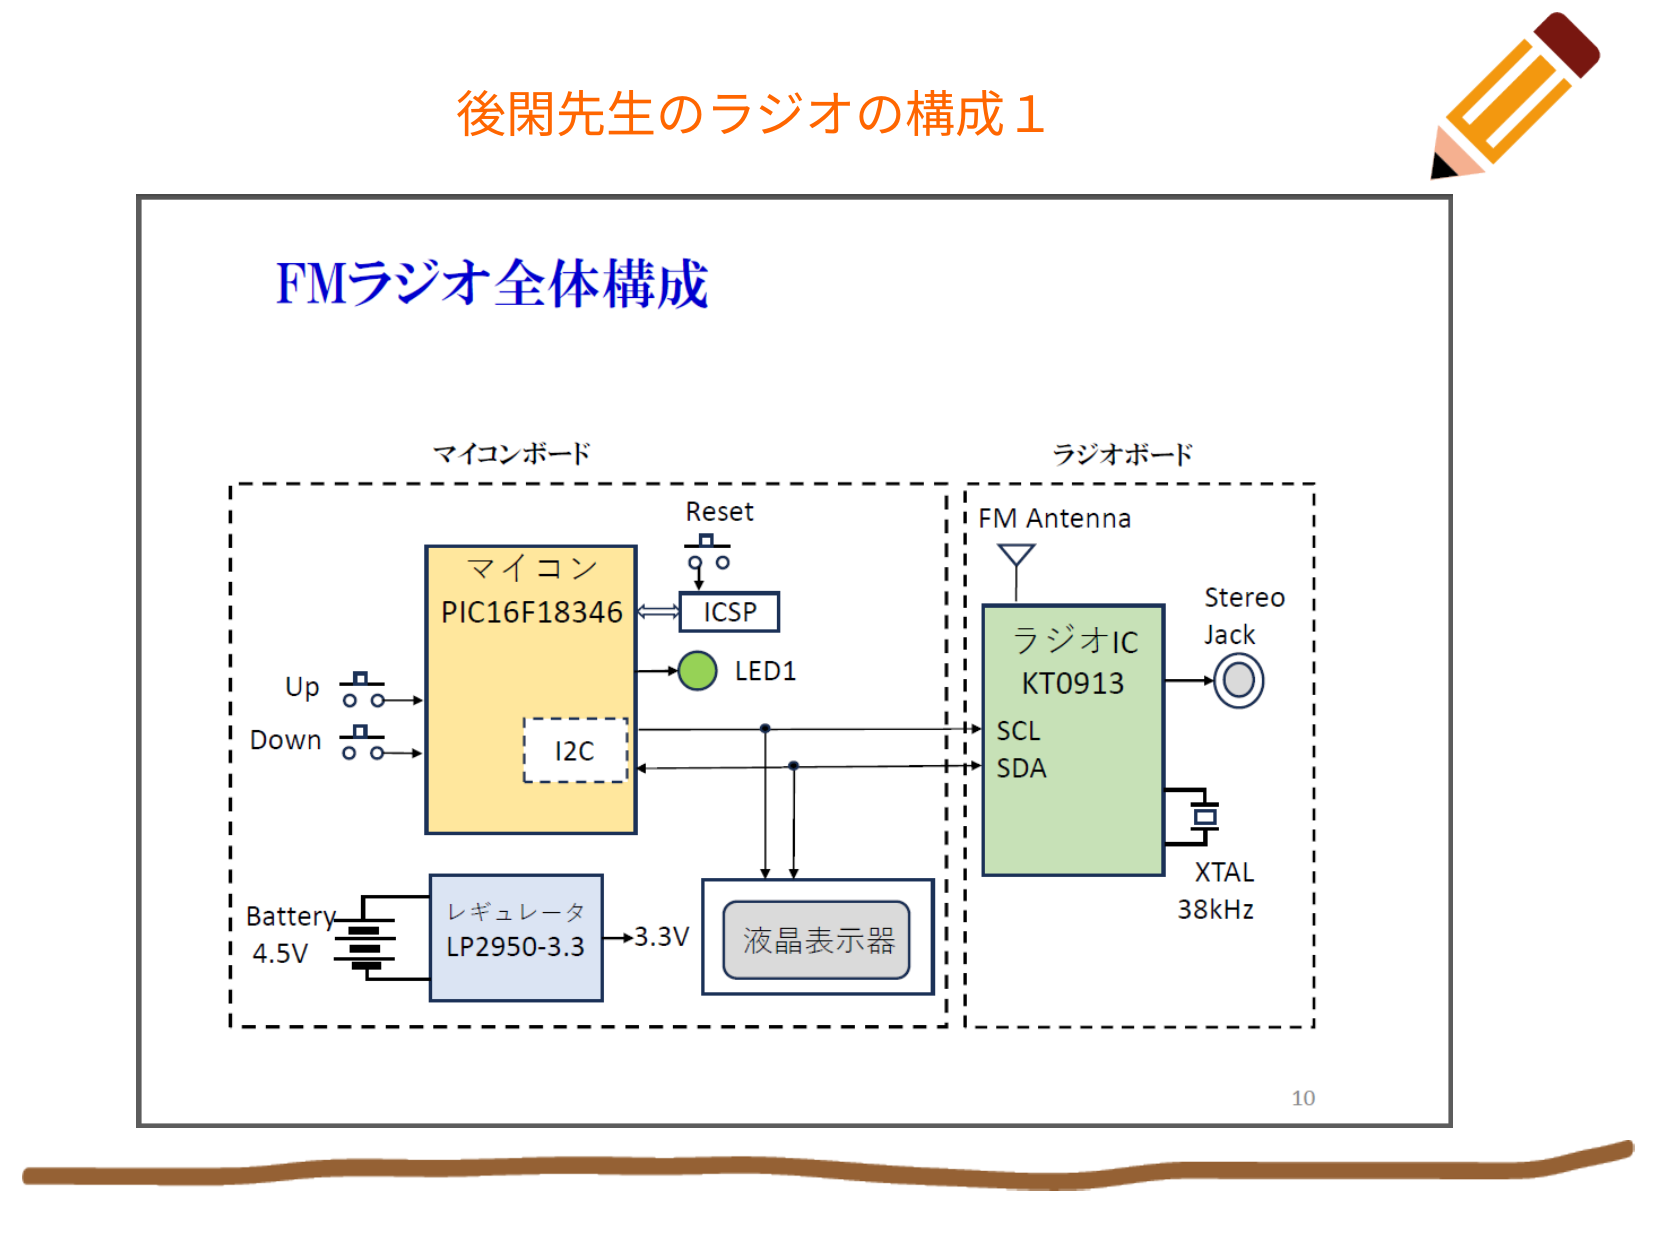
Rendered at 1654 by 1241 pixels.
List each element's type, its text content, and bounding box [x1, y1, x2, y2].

picture [136, 193, 1453, 1129]
title 後閑先生のラジオの構成１ [82, 49, 1430, 172]
picture [22, 1140, 1635, 1191]
picture [1430, 12, 1601, 181]
